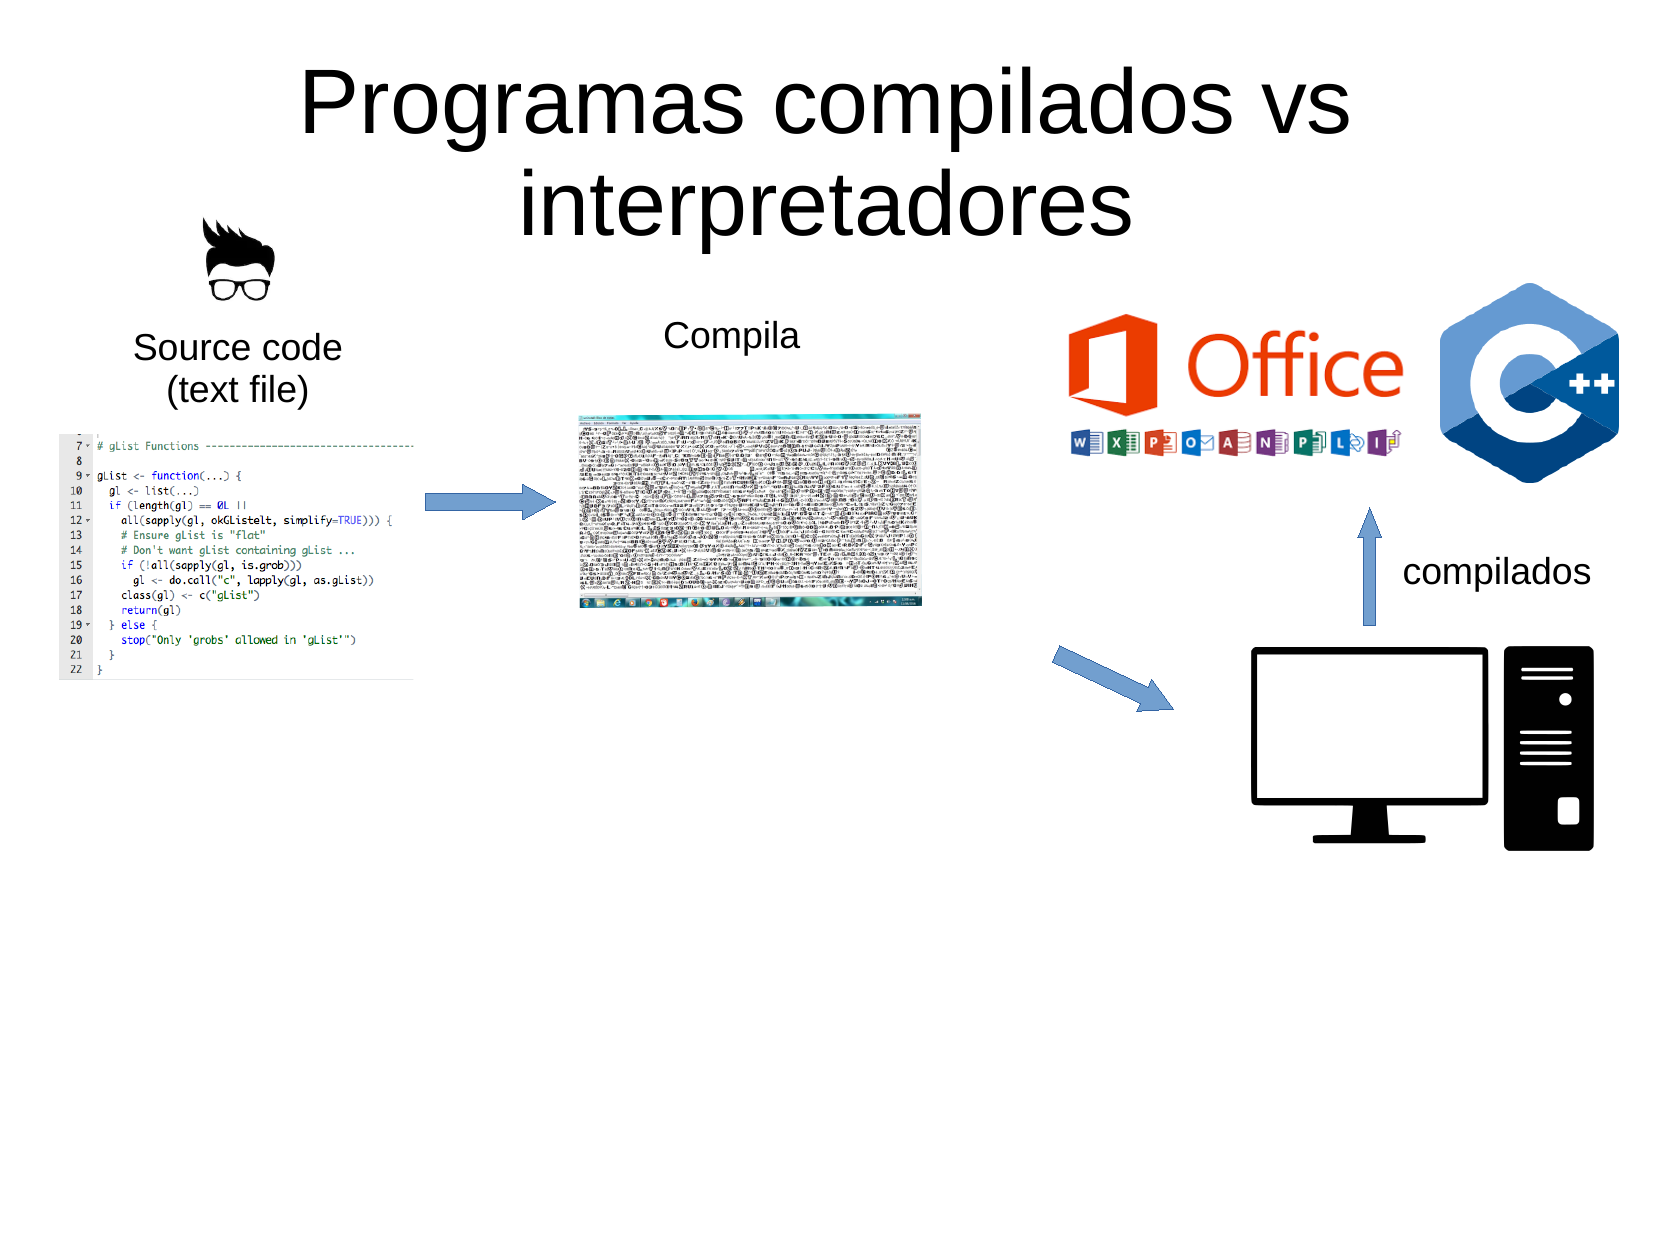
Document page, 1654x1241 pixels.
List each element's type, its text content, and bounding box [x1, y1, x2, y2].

picture [1440, 283, 1619, 483]
text_box [1052, 645, 1174, 712]
text_box Source code (text file) [118, 318, 358, 418]
text_box [1357, 507, 1382, 626]
picture [1062, 307, 1413, 461]
text_box compilados [1387, 543, 1607, 601]
picture [59, 434, 414, 680]
picture [147, 186, 330, 318]
title Programas compilados vs interpretadores [82, 49, 1571, 257]
picture [578, 413, 922, 608]
text_box [425, 484, 556, 520]
text_box Compila [648, 307, 815, 364]
picture [1251, 646, 1594, 851]
